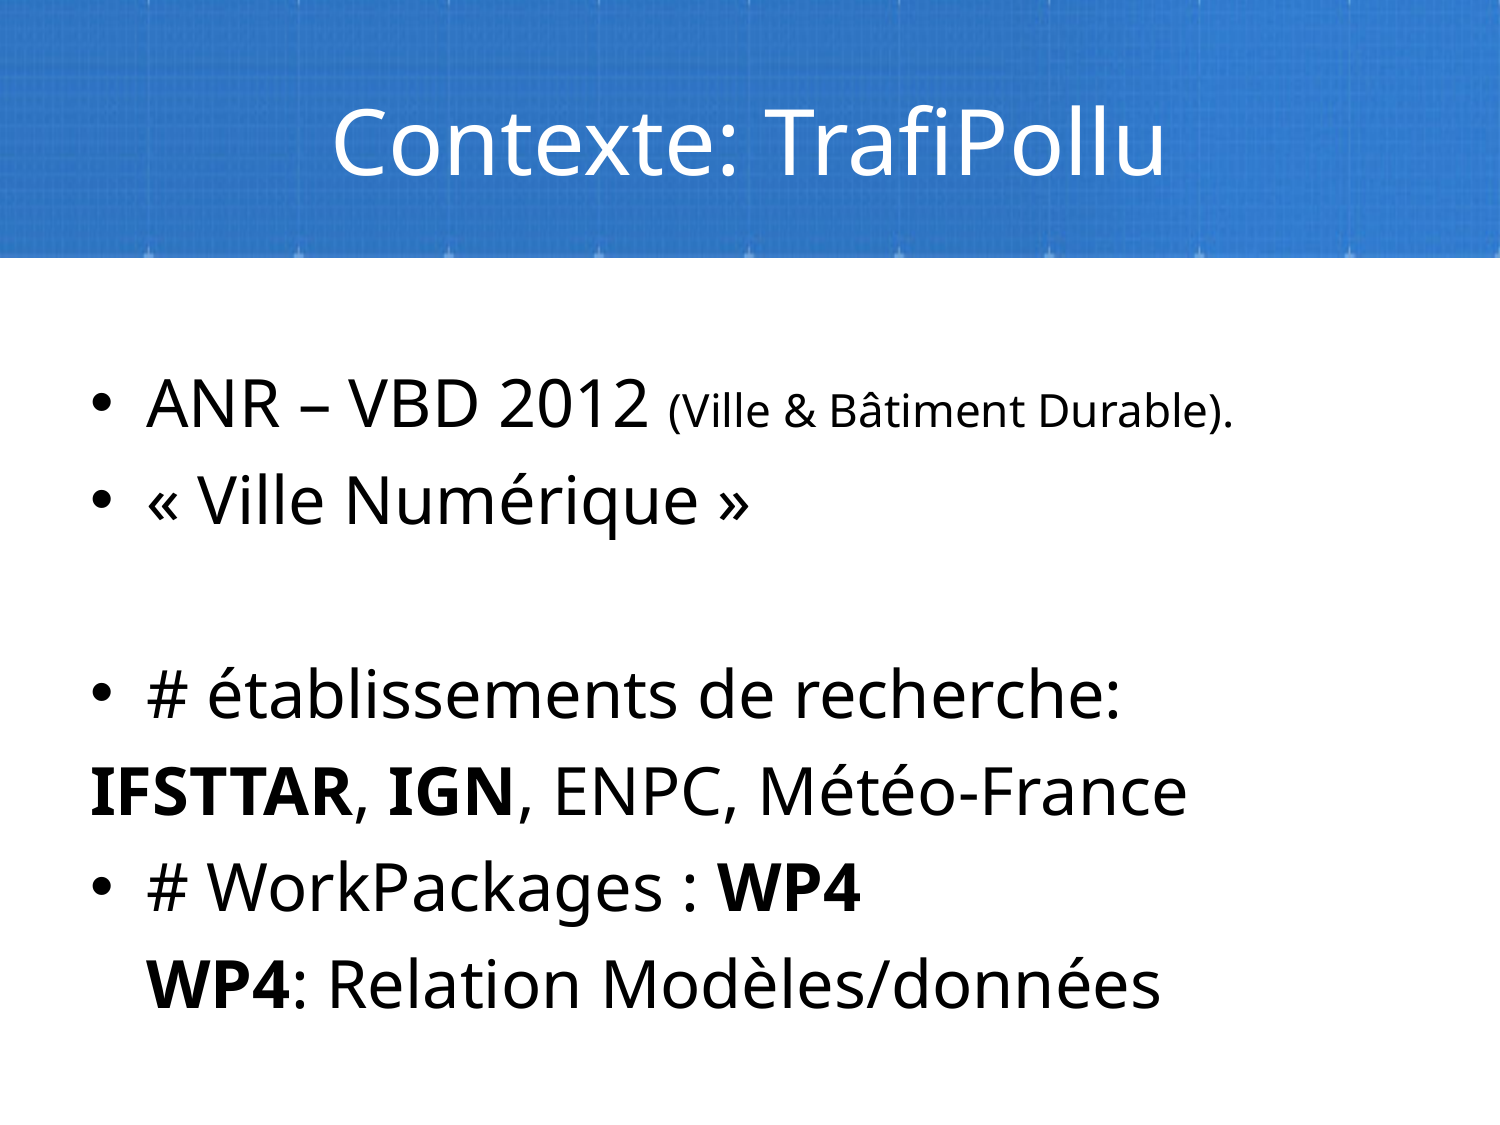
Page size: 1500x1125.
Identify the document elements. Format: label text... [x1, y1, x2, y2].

list ANR – VBD 2012 (Ville & Bâtiment Durable). « Ville Numérique » # établissements de recherche: IFSTTAR, IGN, ENPC, Météo-France # WorkPackages : WP4 WP4: Relation Modèles/données [75, 353, 1426, 1097]
title Contexte: TrafiPollu [35, 45, 1465, 233]
picture [0, 0, 1500, 258]
